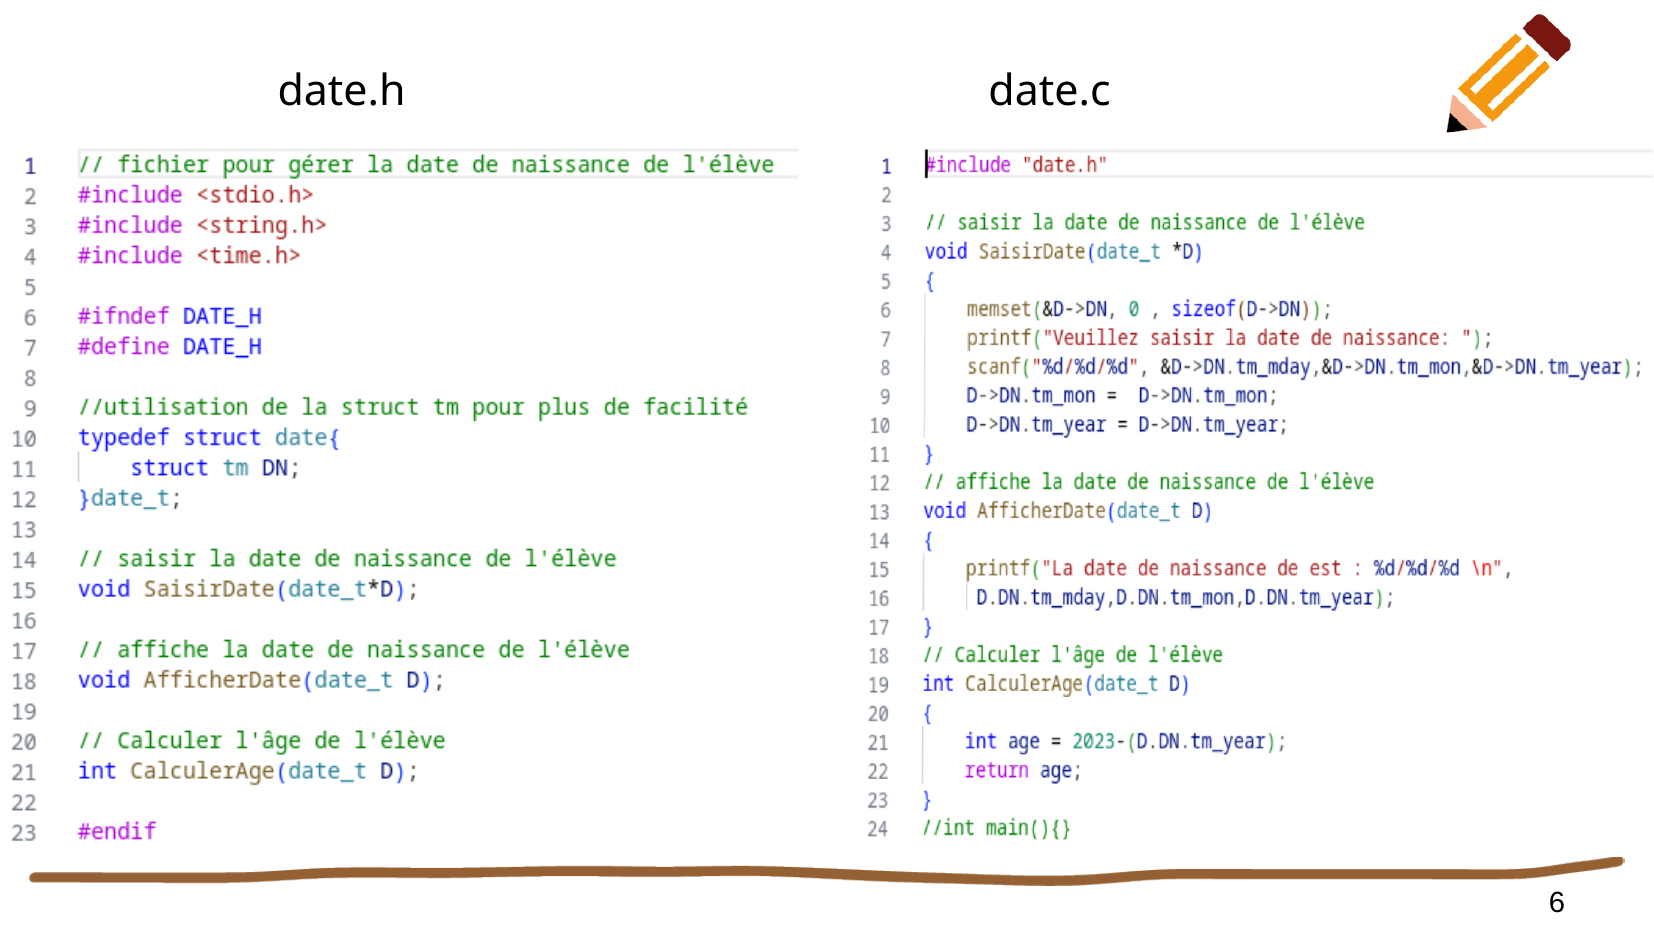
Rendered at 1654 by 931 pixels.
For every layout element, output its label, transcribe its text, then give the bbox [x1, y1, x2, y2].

list date.h date.c [59, 59, 1595, 119]
picture [1446, 14, 1571, 59]
picture [1446, 119, 1571, 133]
picture [6, 147, 1654, 886]
